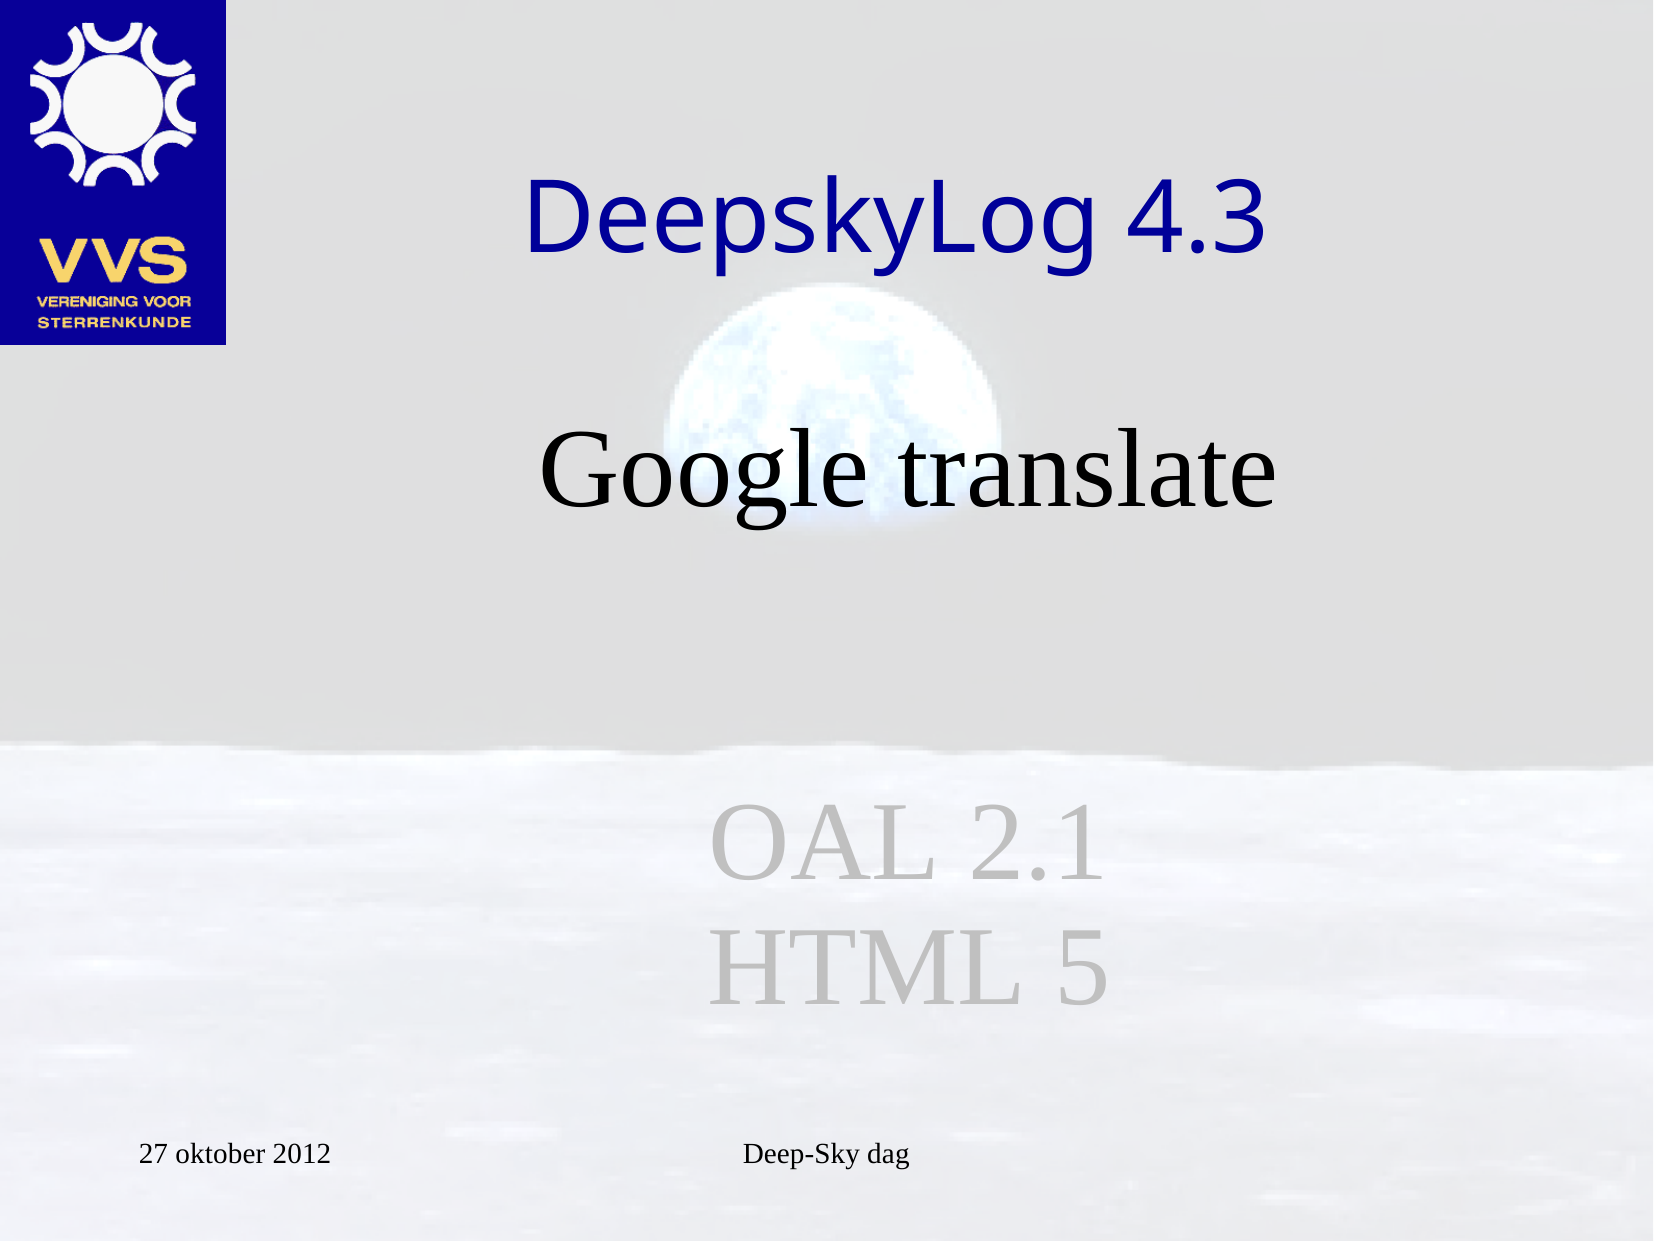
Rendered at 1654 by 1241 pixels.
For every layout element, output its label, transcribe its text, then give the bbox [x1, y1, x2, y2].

title DeepskyLog 4.3 [261, 83, 1529, 344]
text_box Google translate OAL 2.1 HTML 5 [0, 398, 1653, 1102]
picture [0, 0, 226, 345]
